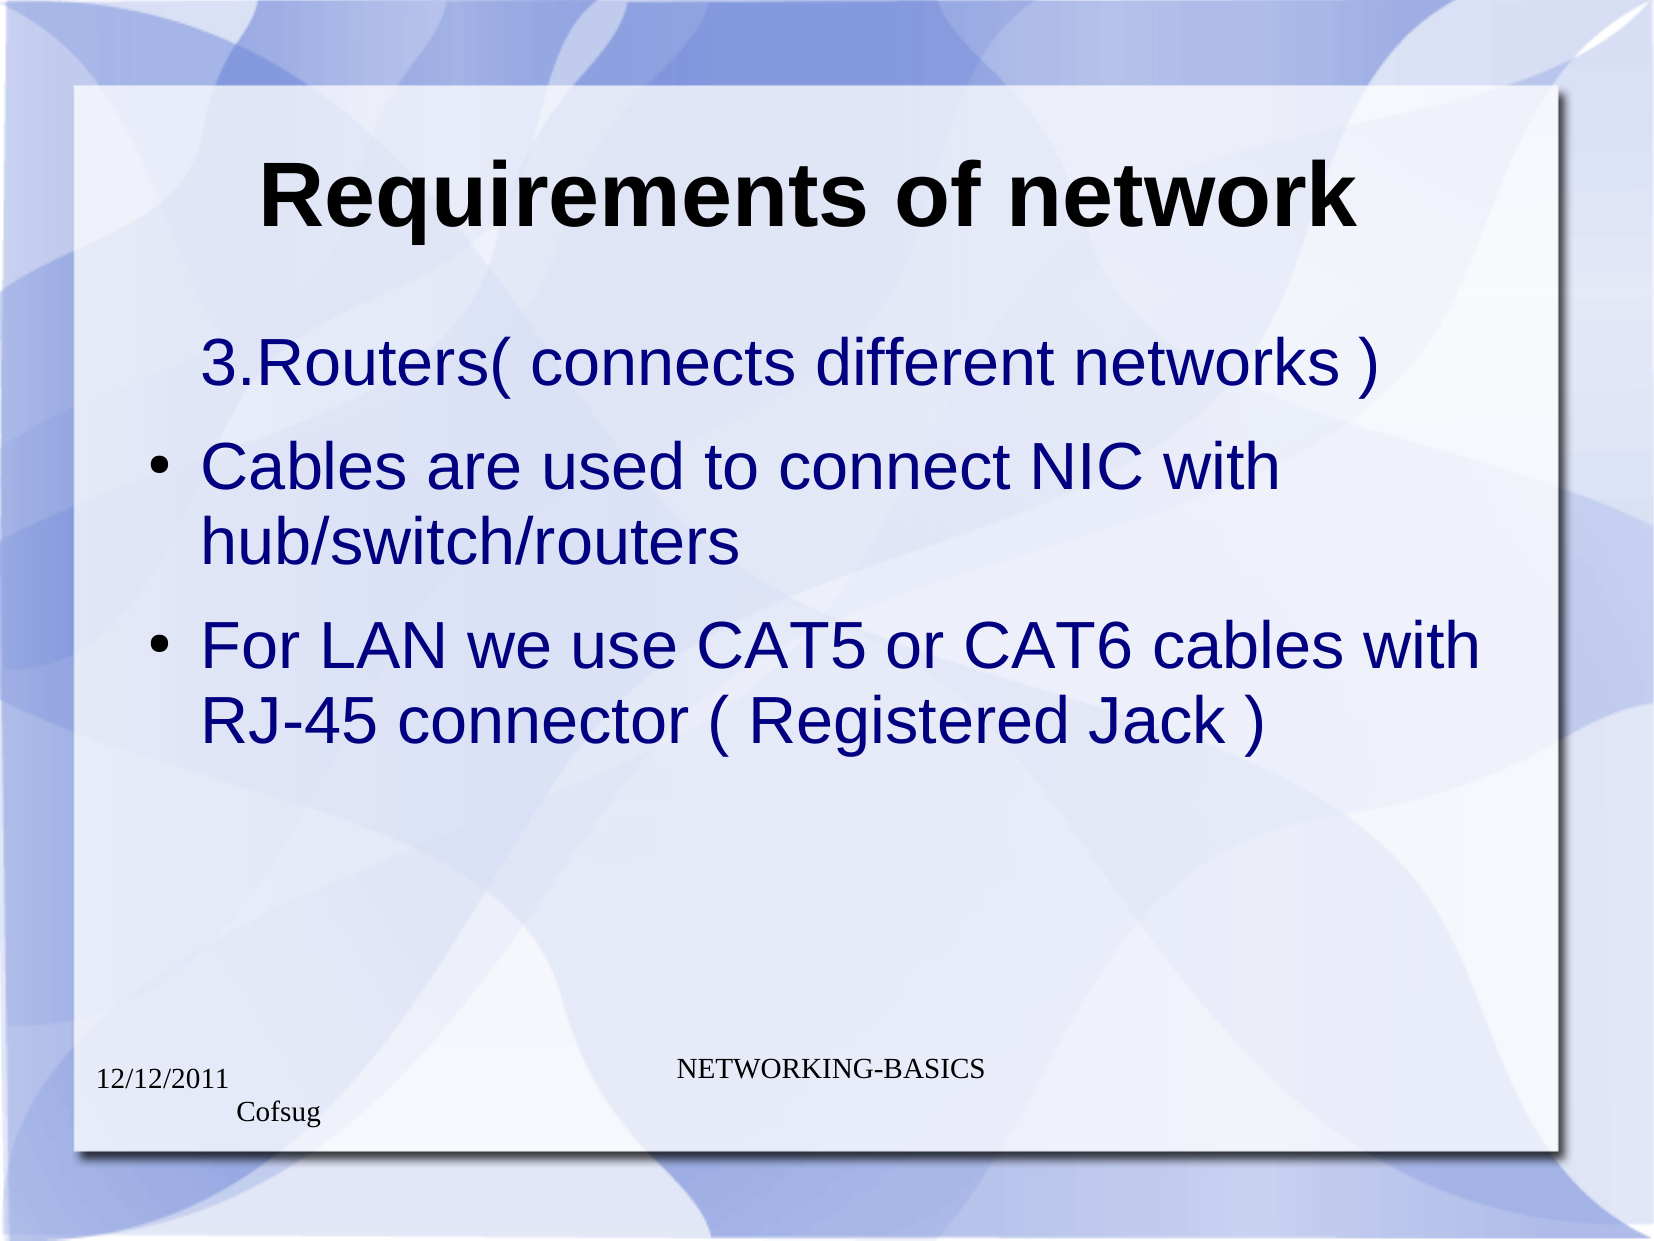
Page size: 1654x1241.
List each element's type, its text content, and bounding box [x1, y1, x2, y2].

picture [0, 0, 1654, 1241]
list 3.Routers( connects different networks ) Cables are used to connect NIC with hub/switch/routers For LAN we use CAT5 or CAT6 cables with RJ-45 connector ( Registered Jack ) [129, 324, 1489, 1144]
title Requirements of network [82, 90, 1536, 298]
